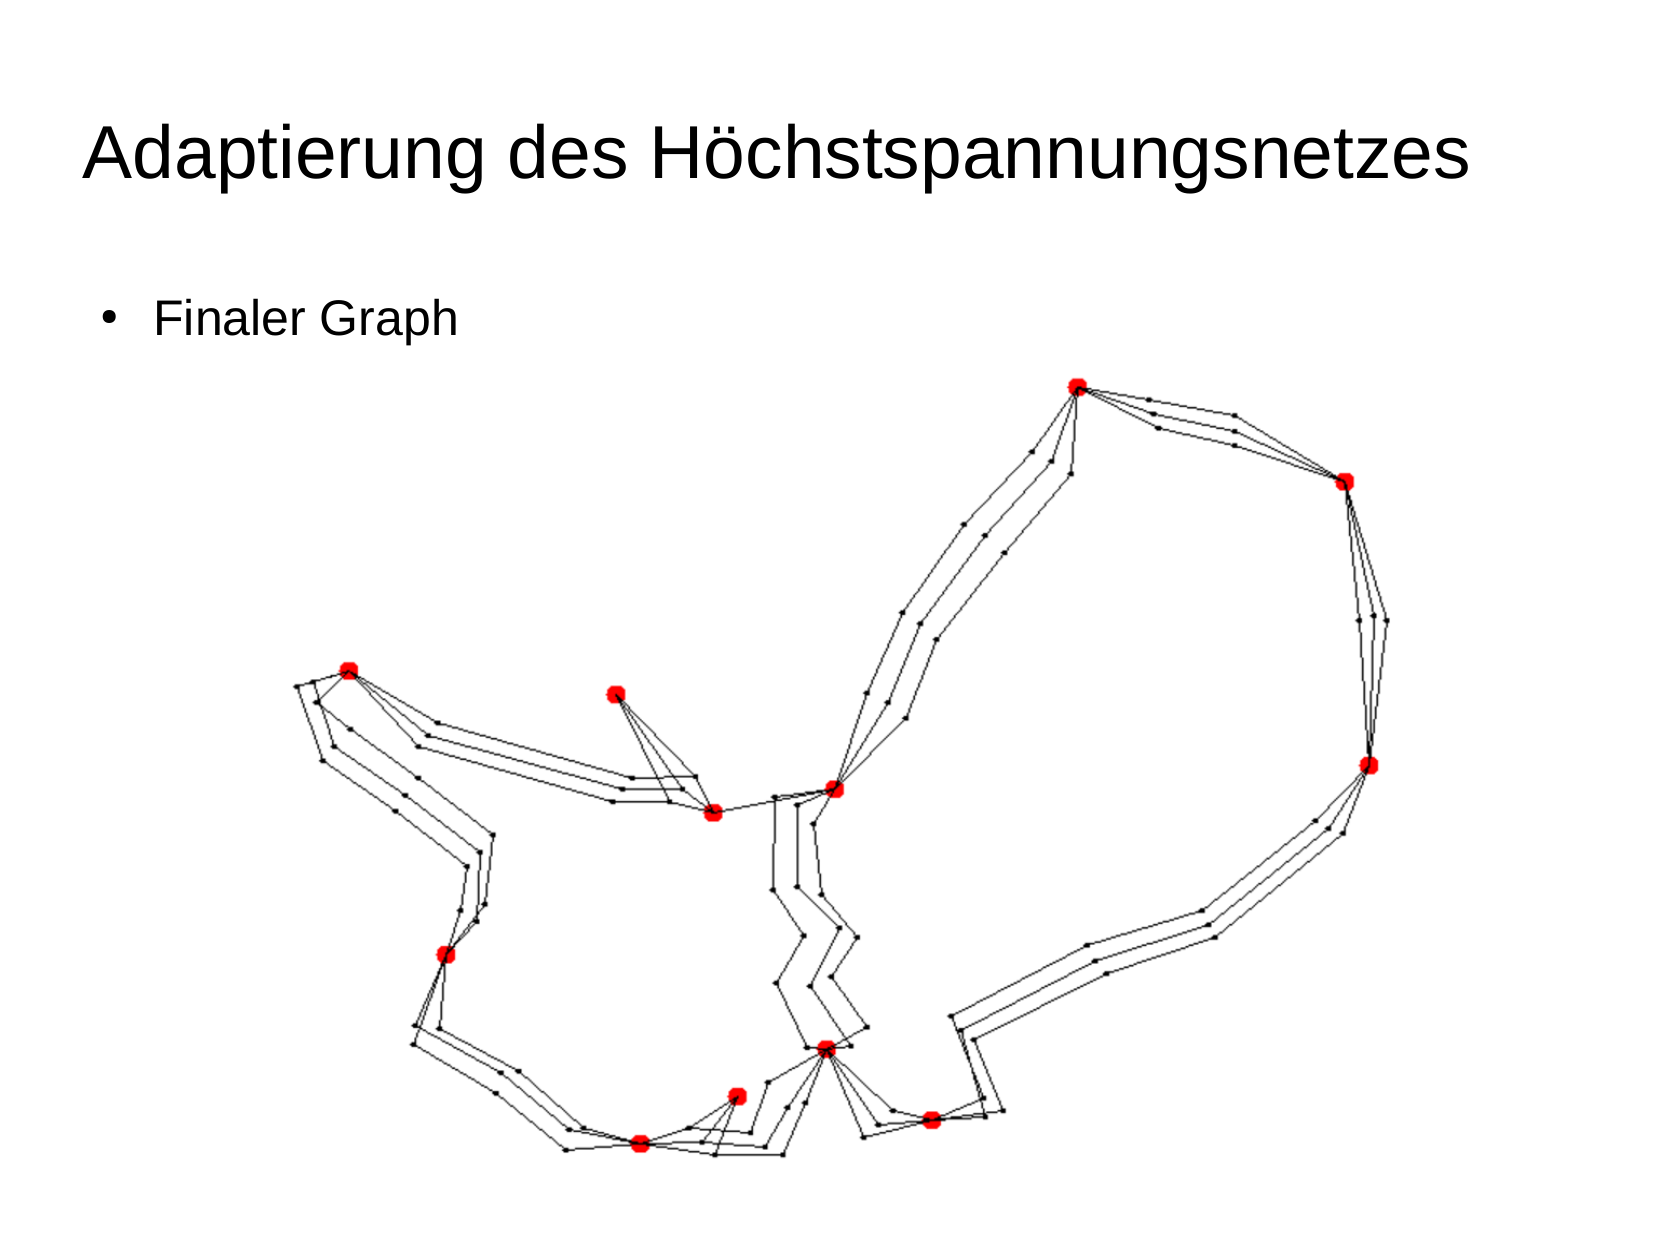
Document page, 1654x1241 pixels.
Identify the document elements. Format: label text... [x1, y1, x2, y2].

title Adaptierung des Höchstspannungsnetzes [82, 49, 1571, 257]
list Finaler Graph [82, 290, 1571, 1109]
picture [236, 366, 1512, 1193]
